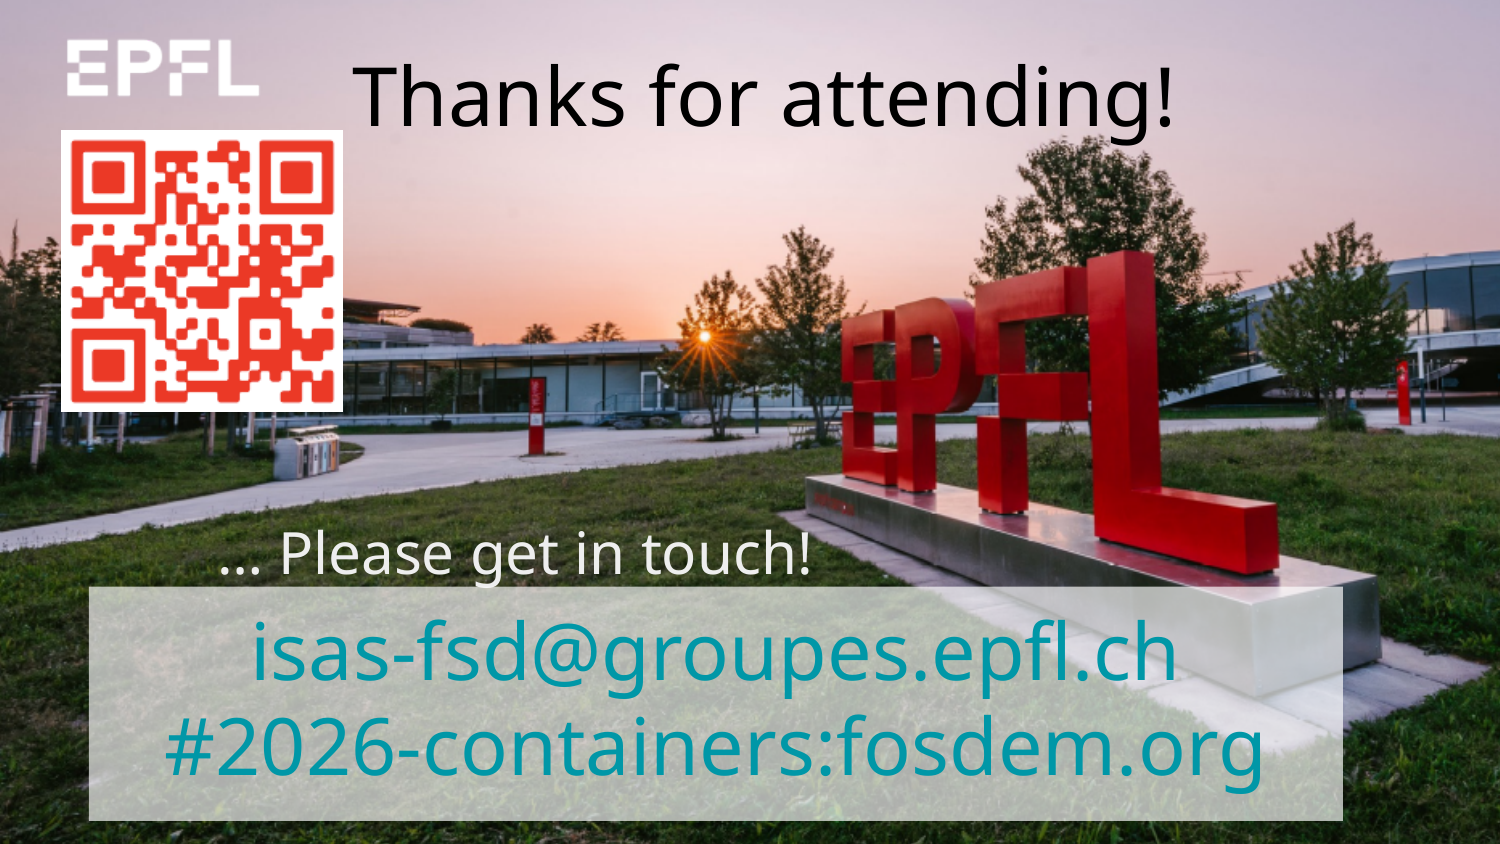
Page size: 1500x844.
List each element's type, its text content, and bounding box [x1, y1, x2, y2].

title Thanks for attending! [337, 30, 1265, 196]
title … Please get in touch! [202, 501, 1162, 586]
picture [0, 0, 1500, 844]
text_box isas-fsd@groupes.epfl.ch #2026-containers:fosdem.org [88, 586, 1343, 821]
